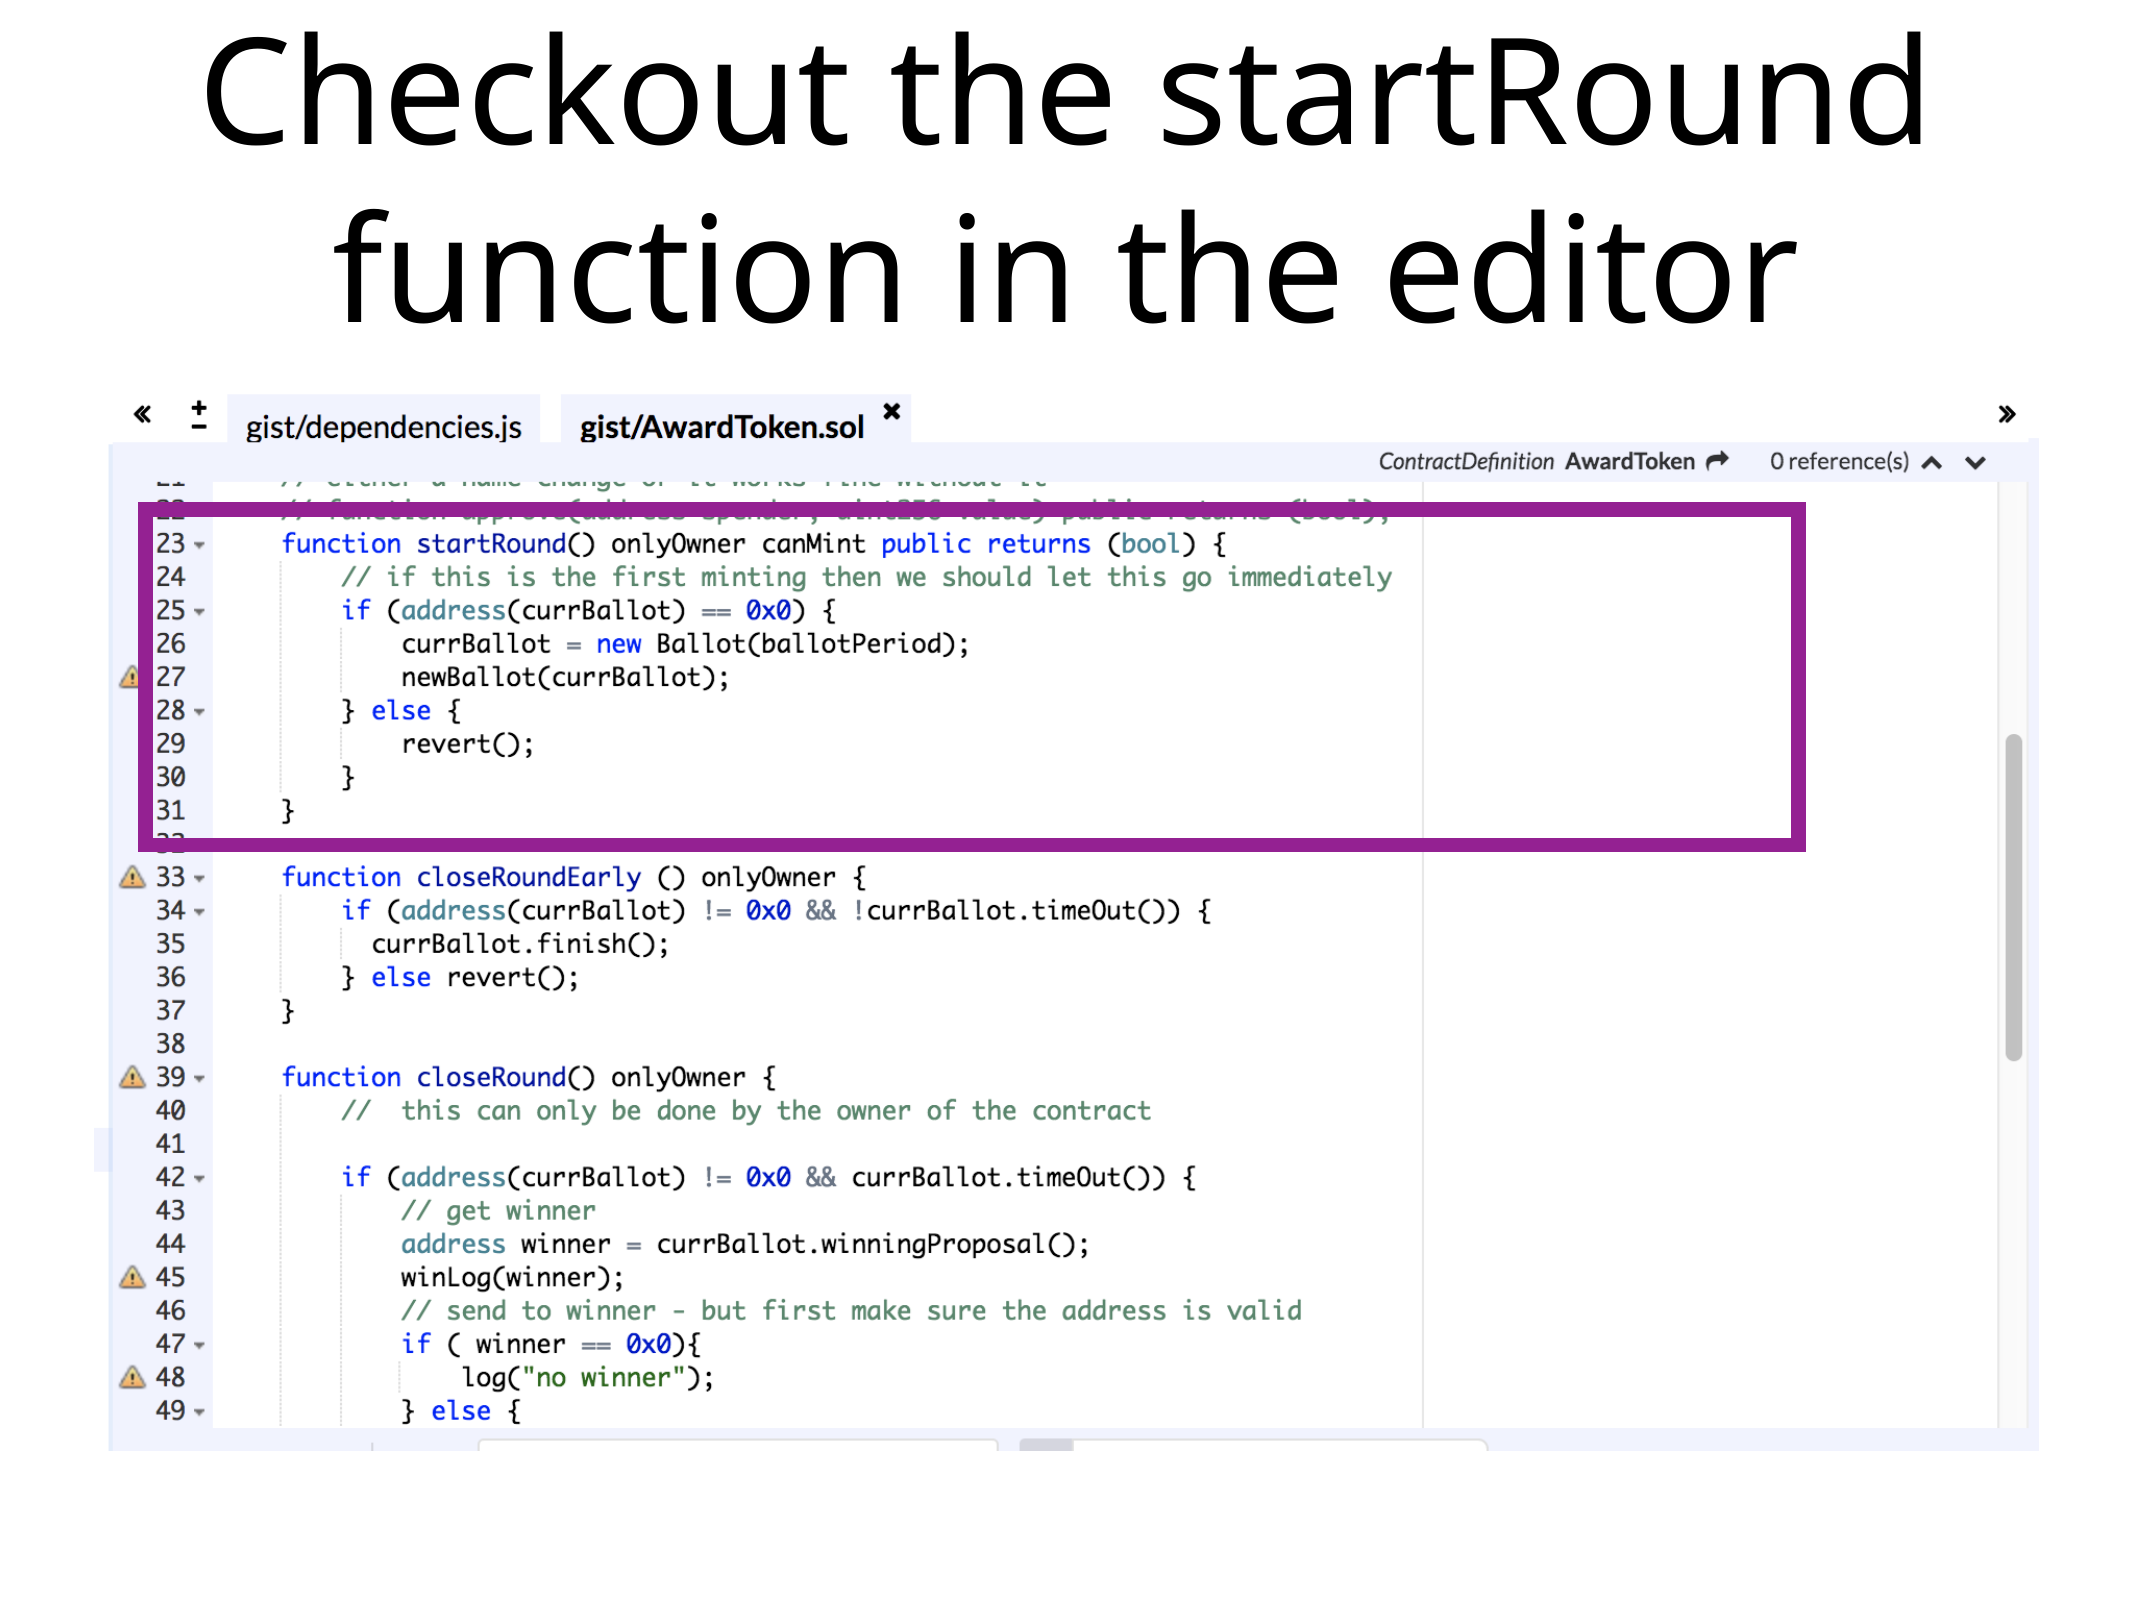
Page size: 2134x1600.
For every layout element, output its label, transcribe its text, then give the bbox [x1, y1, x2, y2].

picture [94, 386, 2039, 1451]
title Checkout the startRound function in the editor [69, 0, 2064, 532]
